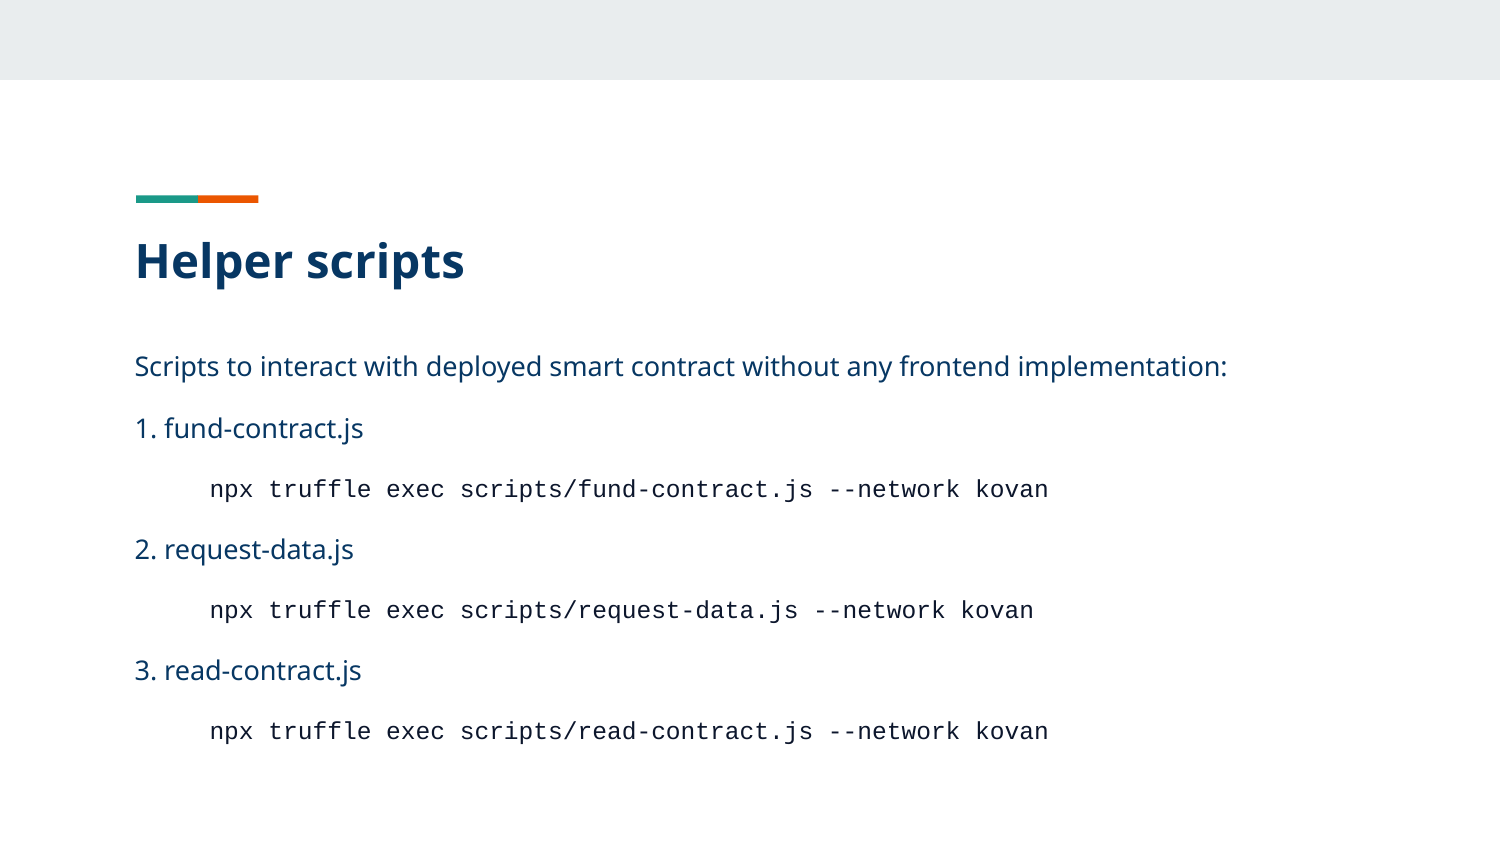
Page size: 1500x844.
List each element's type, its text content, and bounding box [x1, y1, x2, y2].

title Helper scripts [119, 216, 1381, 305]
list Scripts to interact with deployed smart contract without any frontend implementation: 1. fund-contract.js npx truffle exec scripts/fund-contract.js --network kovan 2. request-data.js npx truffle exec scripts/request-data.js --network kovan 3. read-contract.js npx truffle exec scripts/read-contract.js --network kovan [119, 329, 1360, 785]
